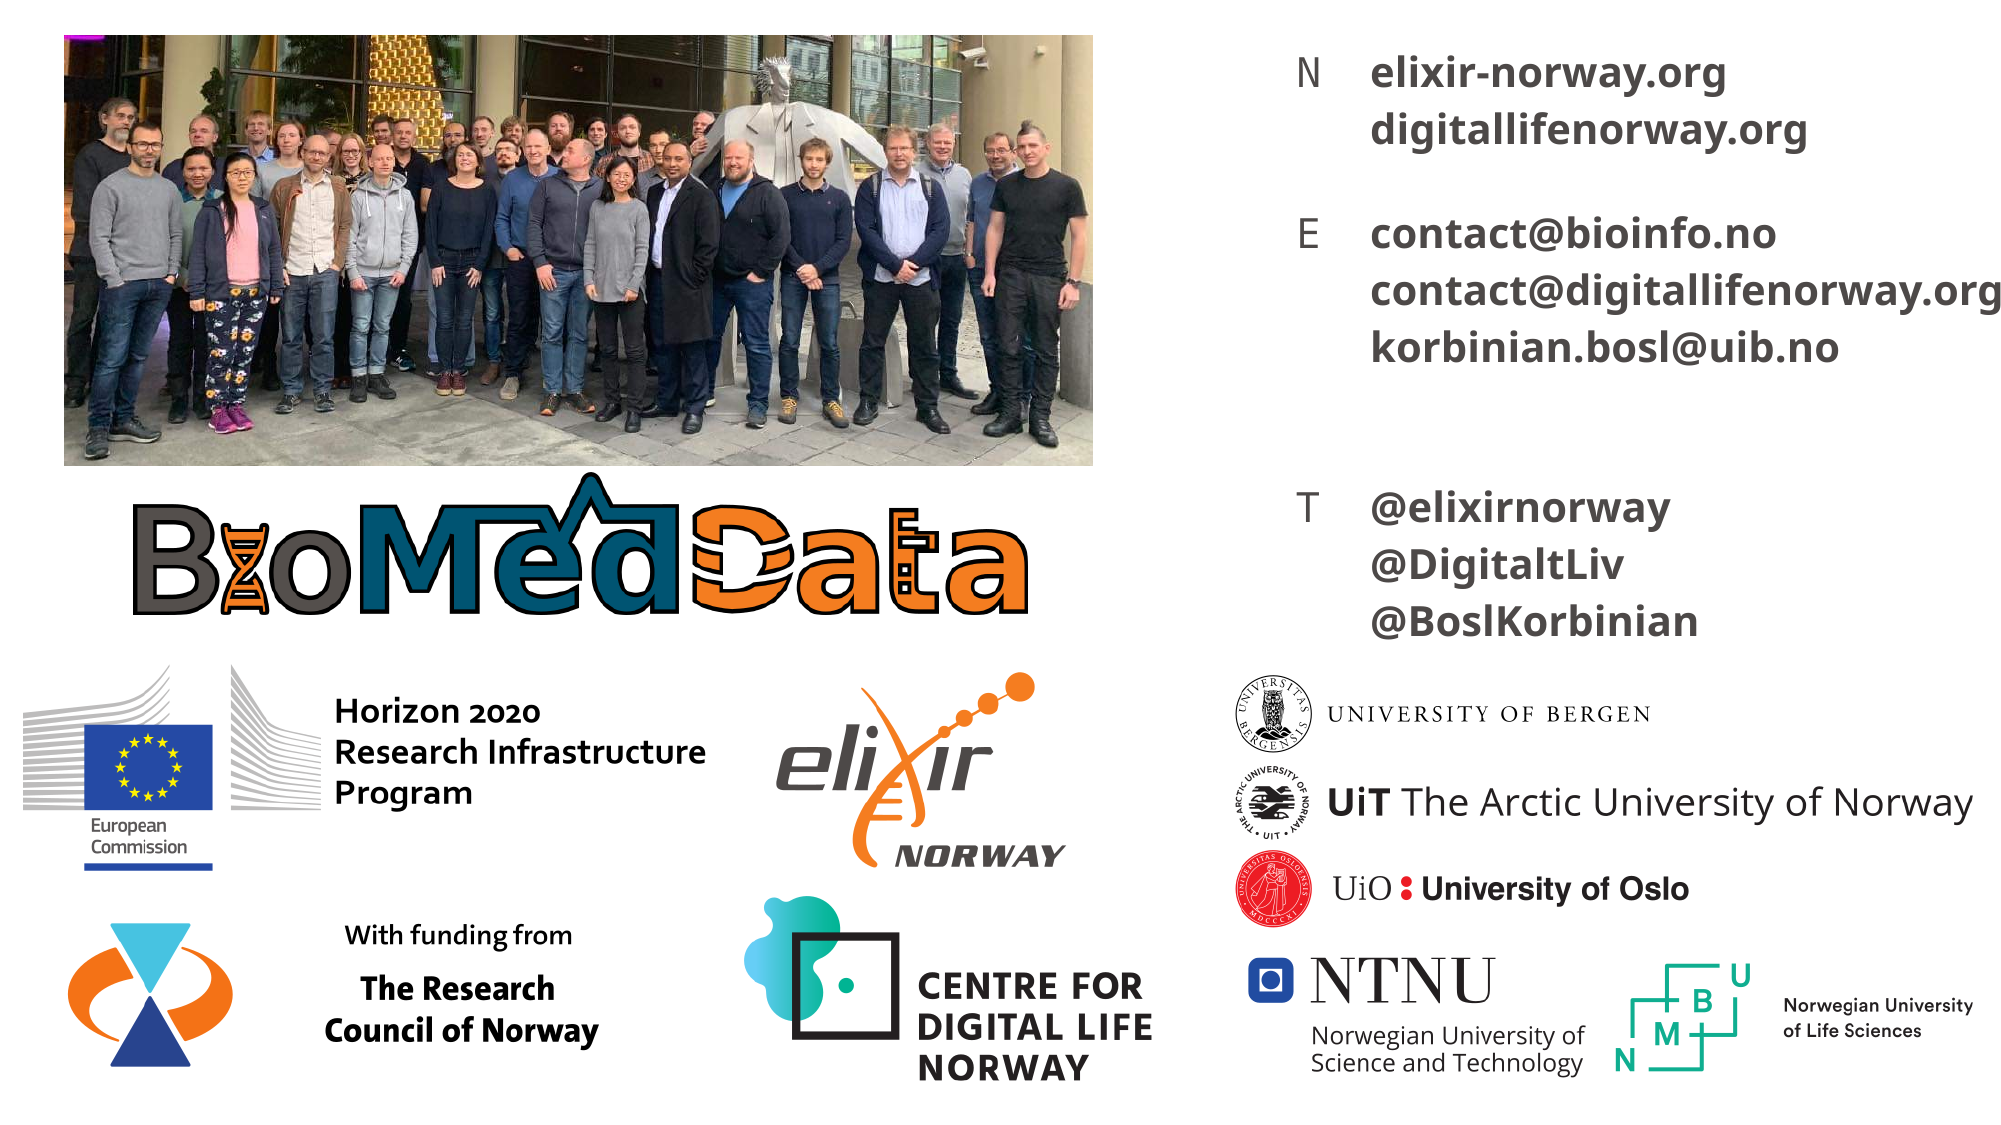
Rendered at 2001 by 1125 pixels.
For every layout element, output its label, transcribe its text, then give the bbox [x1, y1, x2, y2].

picture [133, 472, 1028, 615]
picture [23, 664, 1973, 1081]
text_box N elixir-norway.org digitallifenorway.org E contact@bioinfo.no contact@digitallifenorway.org korbinian.bosl@uib.no T @elixirnorway @DigitaltLiv @BoslKorbinian [1281, 35, 2001, 599]
picture [64, 35, 1093, 466]
